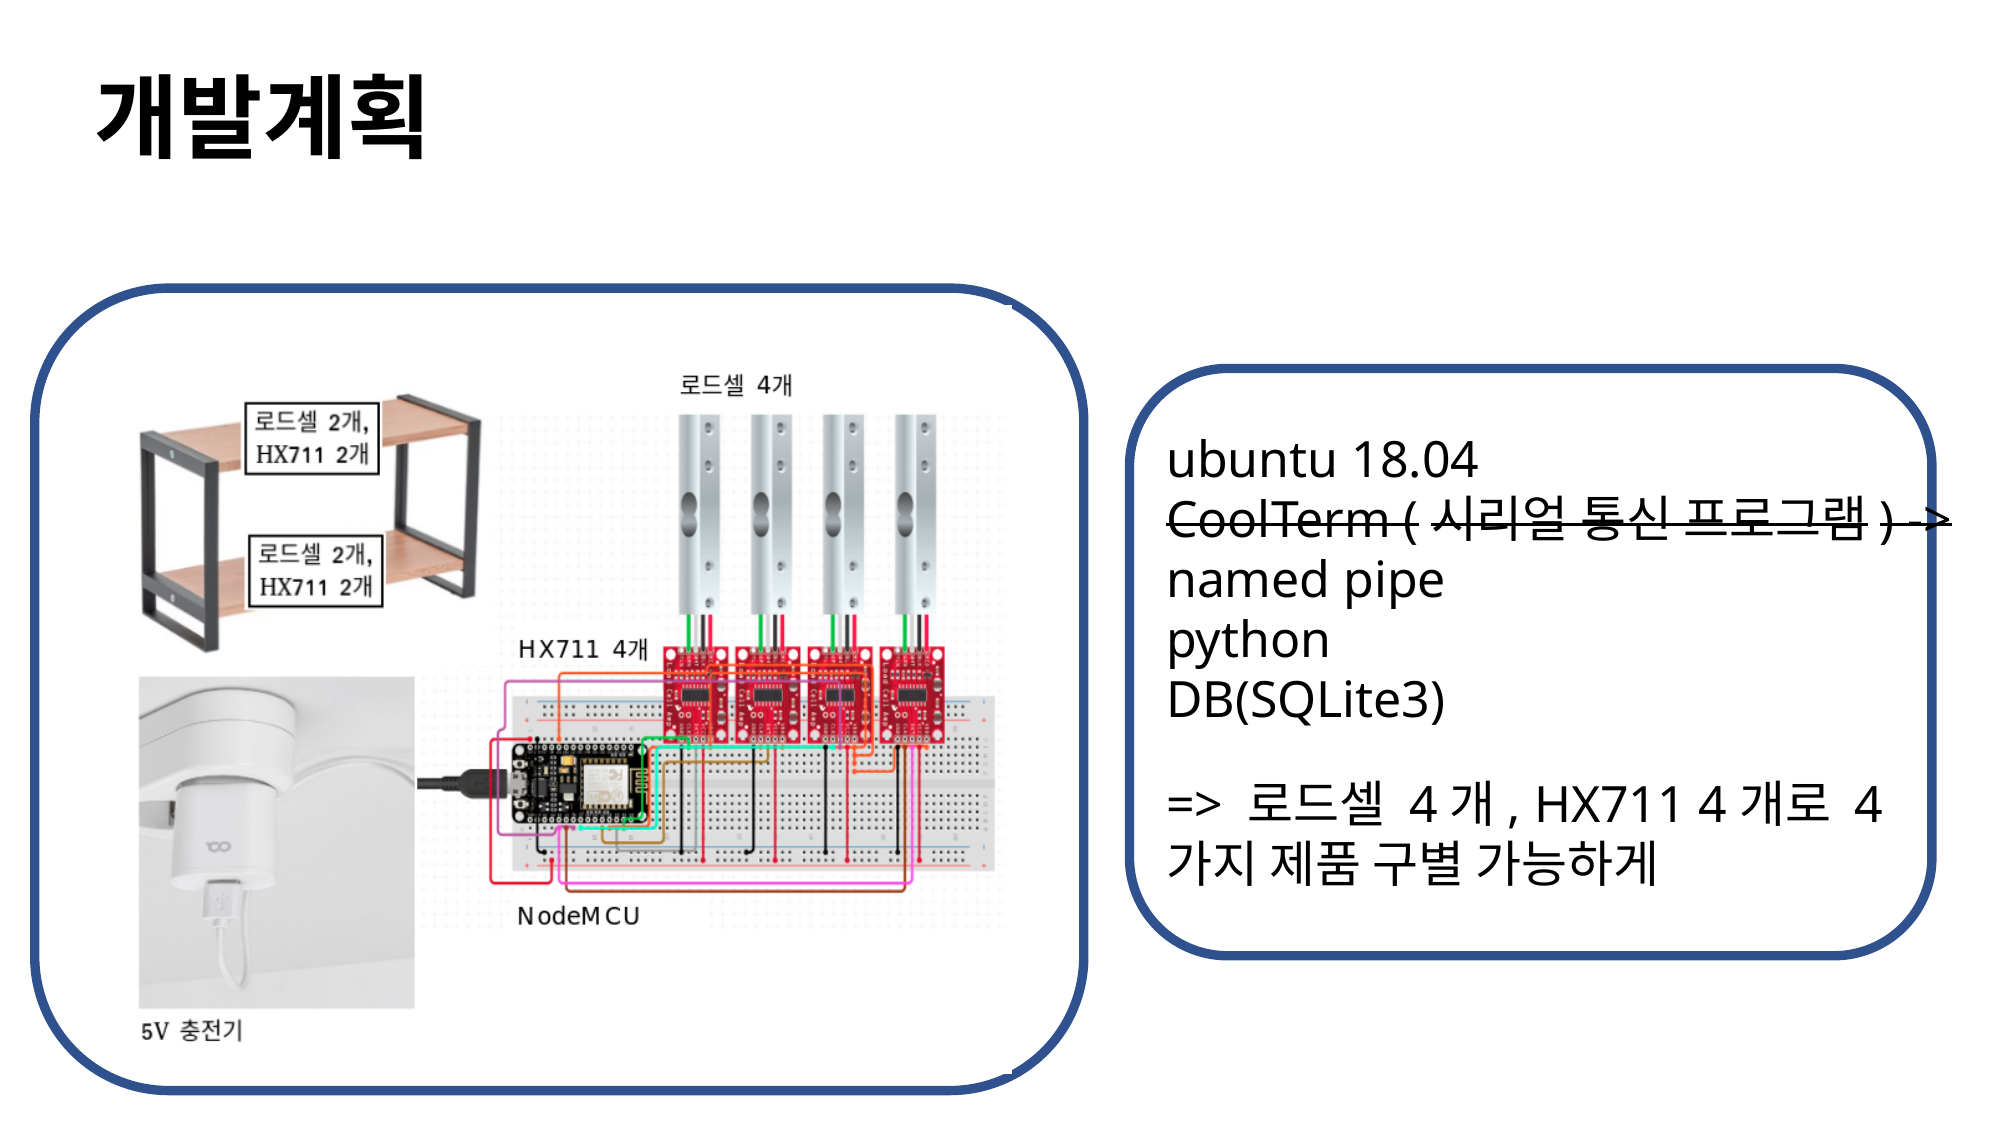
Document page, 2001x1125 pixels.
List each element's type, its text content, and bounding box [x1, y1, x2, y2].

text_box ubuntu 18.04 CoolTerm (시리얼 통신 프로그램) -> named pipe python DB(SQLite3) => 로드셀 4개, HX711 4개로 4가지 제품 구별 가능하게 [1151, 420, 1975, 906]
picture [115, 305, 1012, 1074]
text_box 개발계획 [79, 51, 580, 178]
